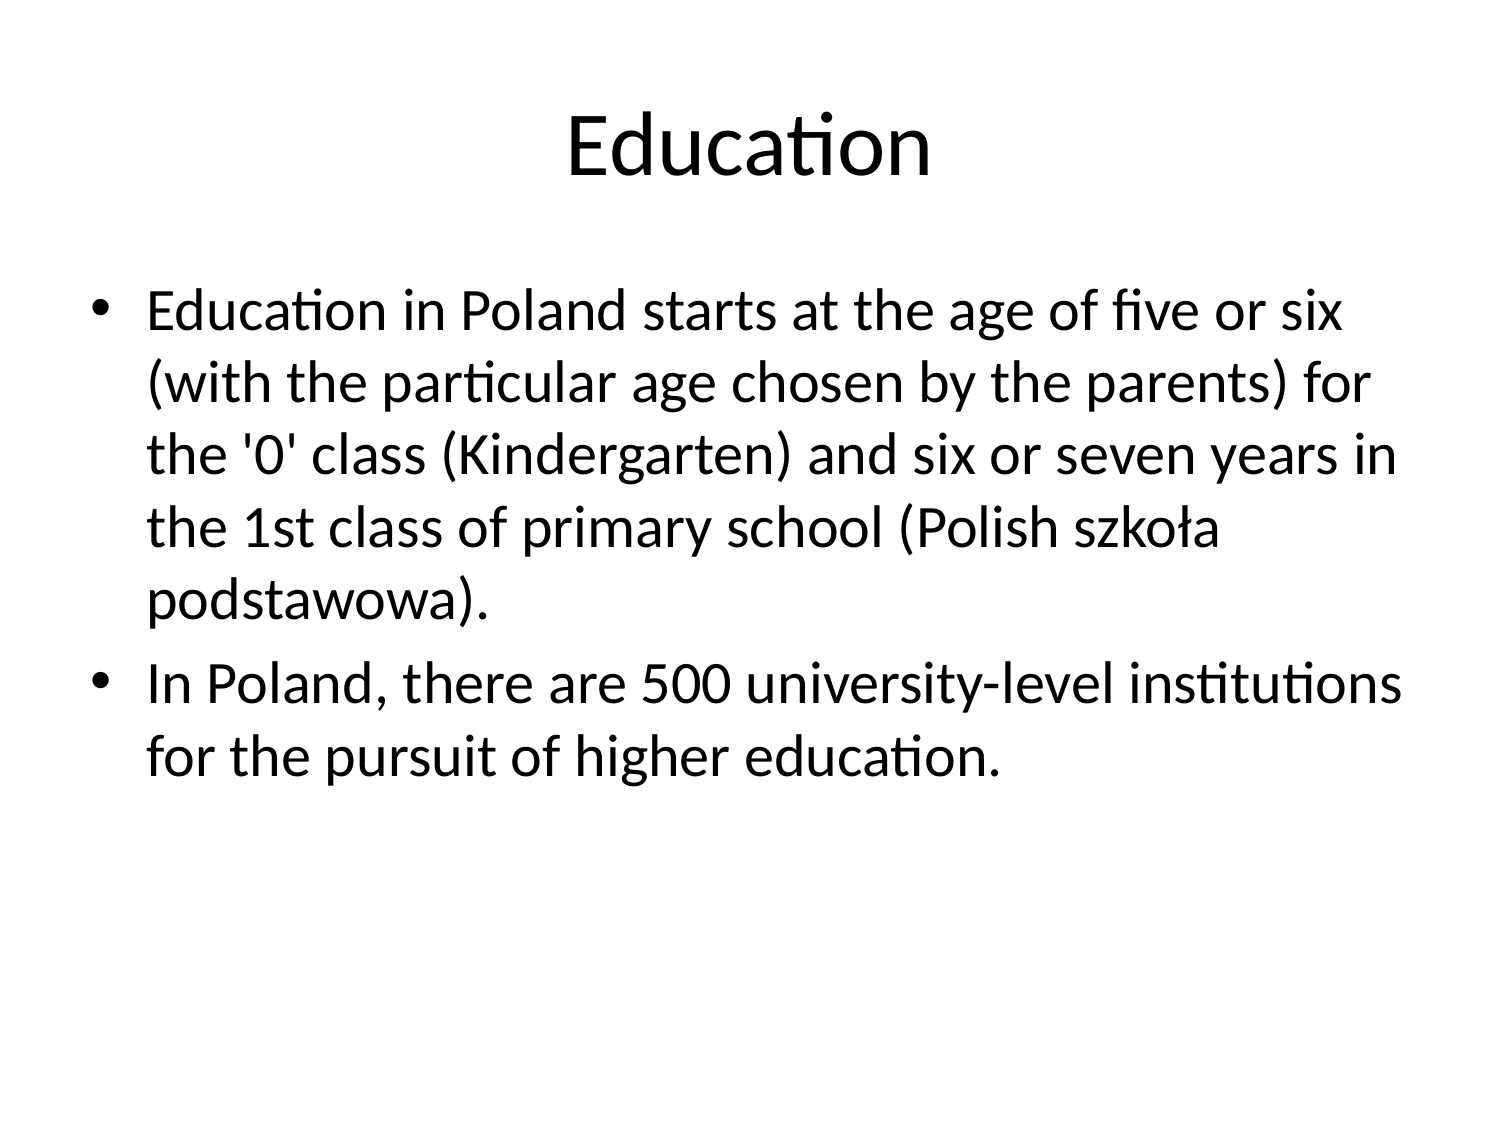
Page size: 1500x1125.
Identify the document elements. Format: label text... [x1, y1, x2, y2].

title Education [75, 45, 1425, 233]
list Education in Poland starts at the age of five or six (with the particular age chosen by the parents) for the '0' class (Kindergarten) and six or seven years in the 1st class of primary school (Polish szkoła podstawowa). In Poland, there are 500 university-level institutions for the pursuit of higher education. [75, 262, 1425, 1005]
